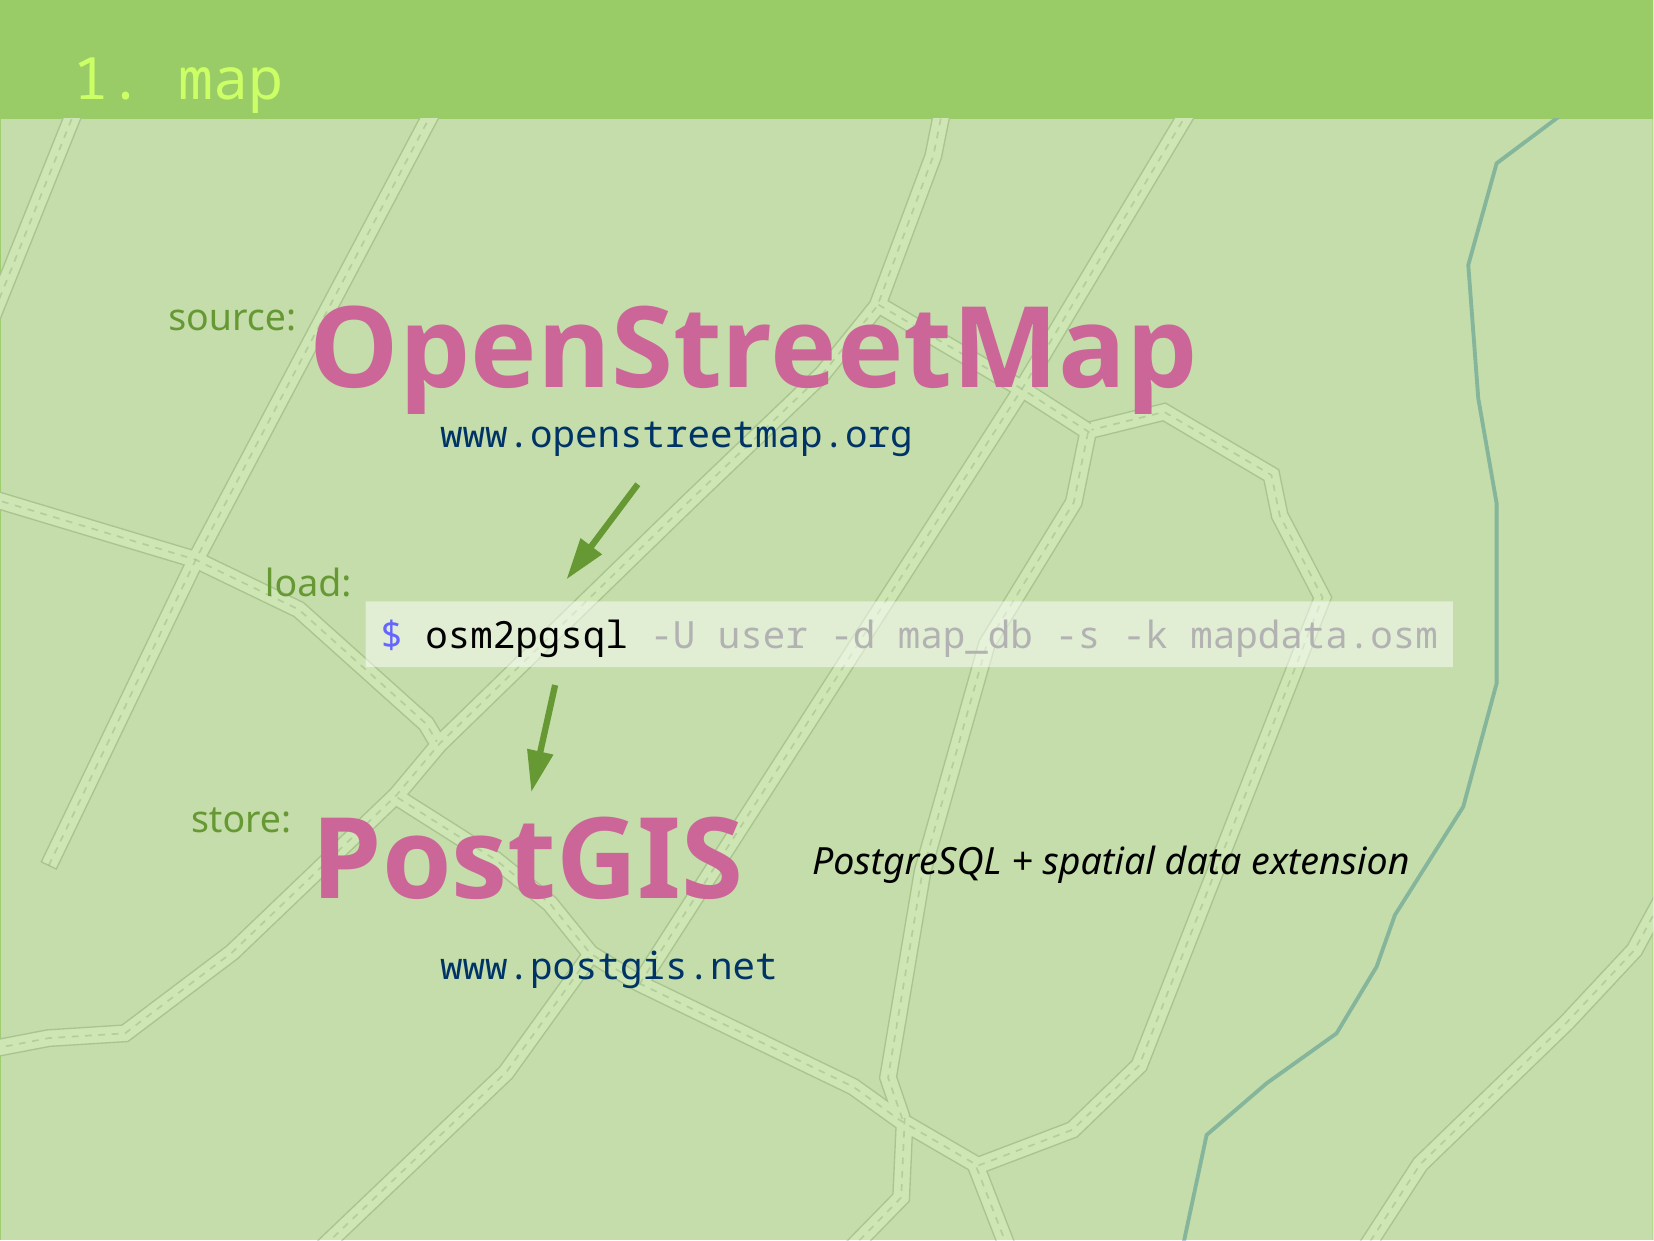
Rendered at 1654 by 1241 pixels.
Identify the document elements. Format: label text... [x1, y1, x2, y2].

picture [0, 118, 1654, 1241]
text_box PostgreSQL + spatial data extension [797, 826, 1363, 899]
text_box www.openstreetmap.org [425, 400, 928, 461]
text_box load: [250, 549, 356, 622]
text_box www.postgis.net [425, 932, 793, 993]
text_box store: [176, 785, 296, 858]
text_box 1. map [59, 29, 299, 115]
text_box source: [153, 283, 295, 356]
text_box $ osm2pgsql -U user -d map_db -s -k mapdata.osm [365, 601, 1453, 662]
text_box PostGIS [296, 770, 709, 957]
text_box OpenStreetMap [295, 259, 1093, 446]
